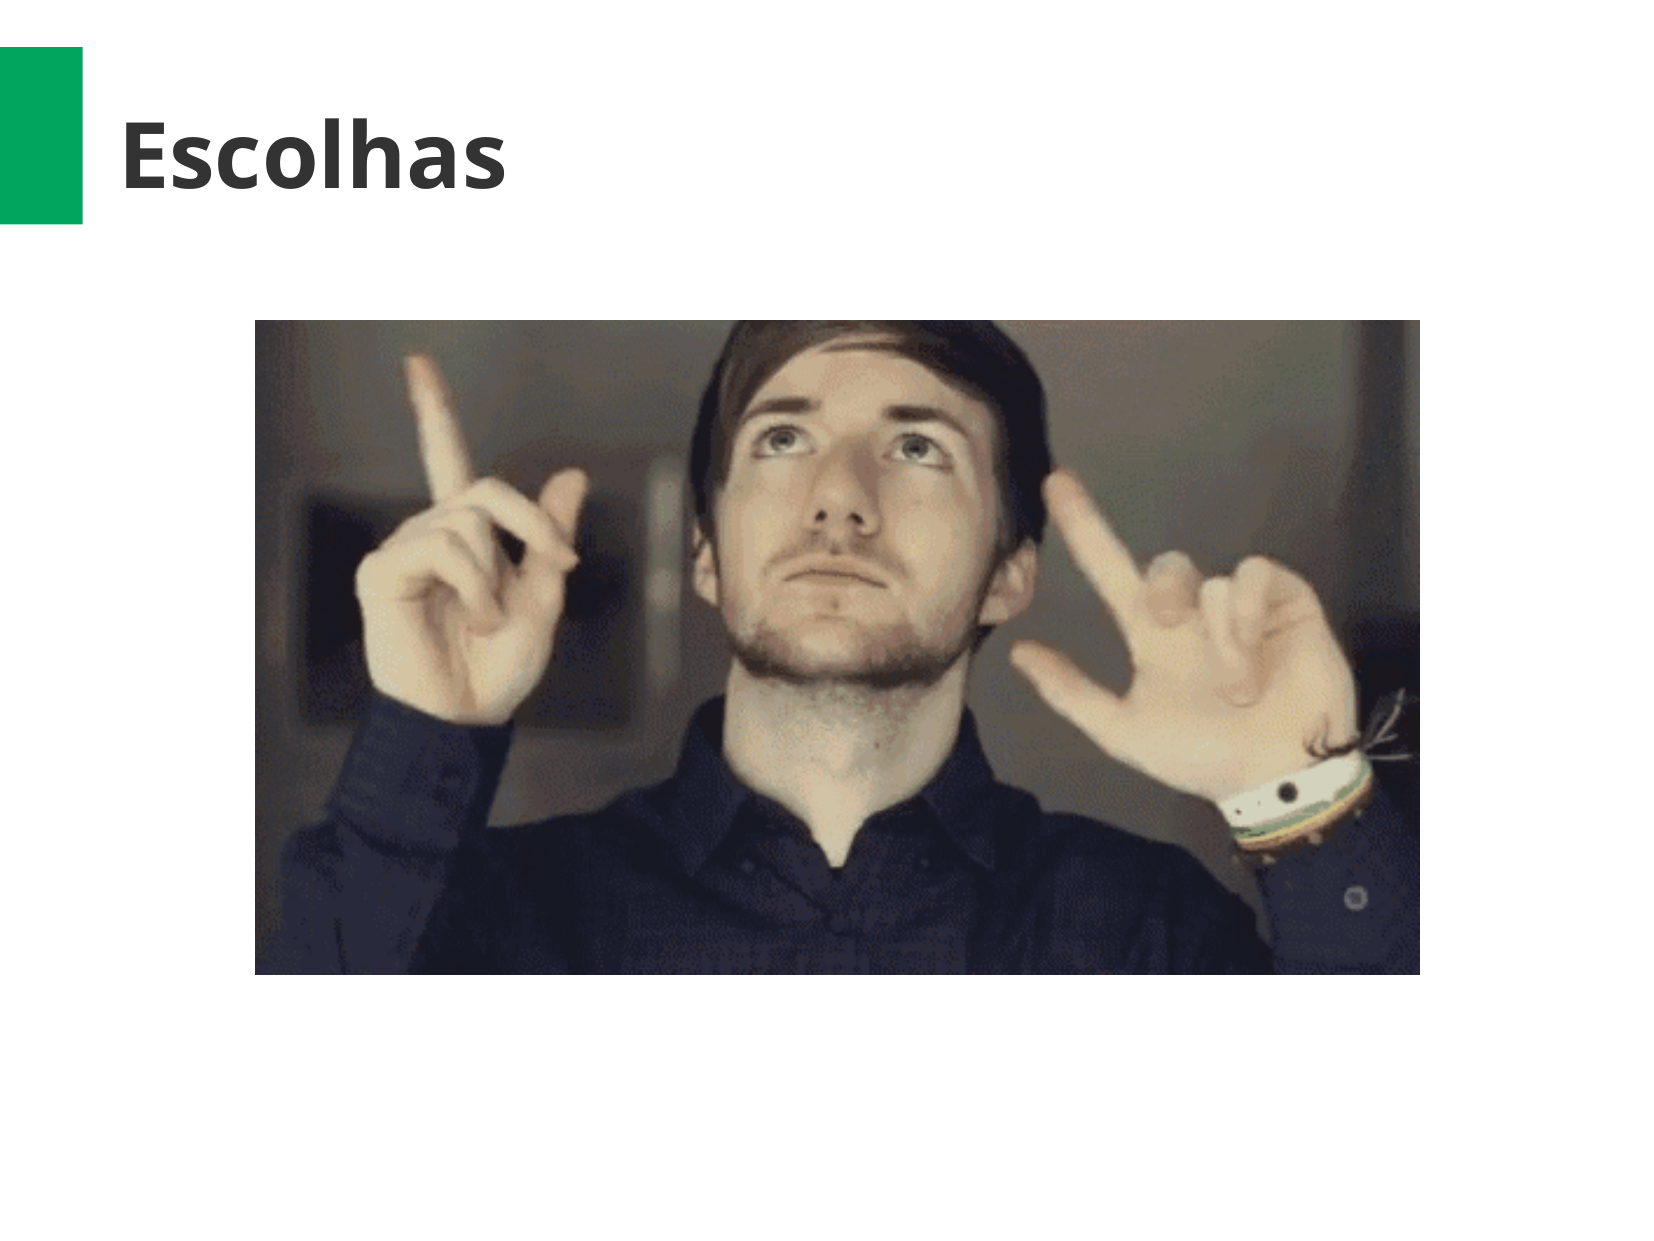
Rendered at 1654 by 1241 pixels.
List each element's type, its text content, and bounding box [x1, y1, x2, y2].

picture [255, 320, 1420, 976]
title Escolhas [118, 49, 1571, 257]
